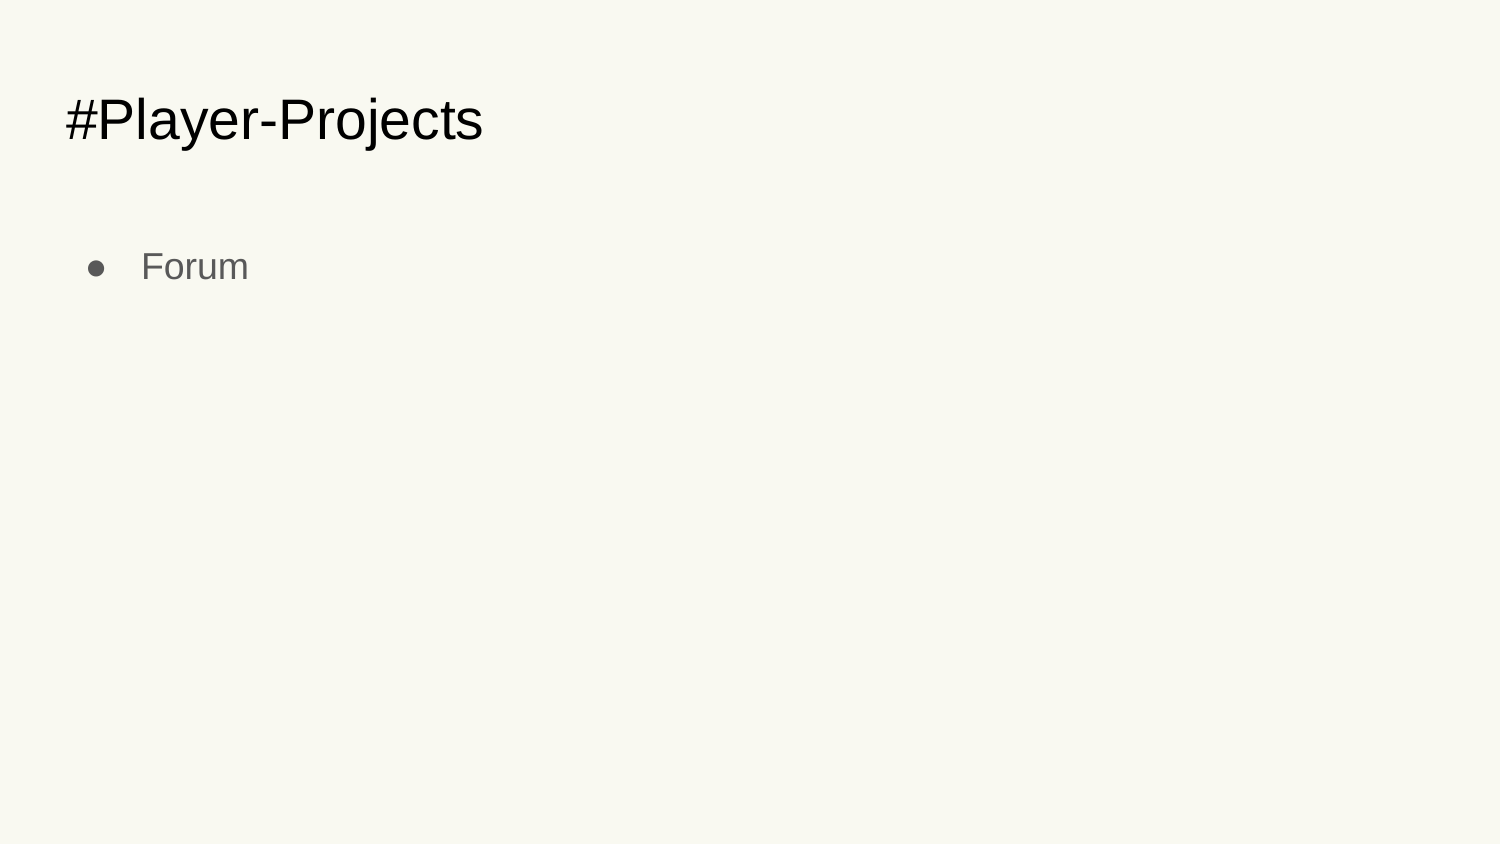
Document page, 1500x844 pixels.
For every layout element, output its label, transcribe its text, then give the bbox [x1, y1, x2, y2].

list Forum [51, 189, 1449, 750]
title #Player-Projects [51, 72, 1449, 167]
